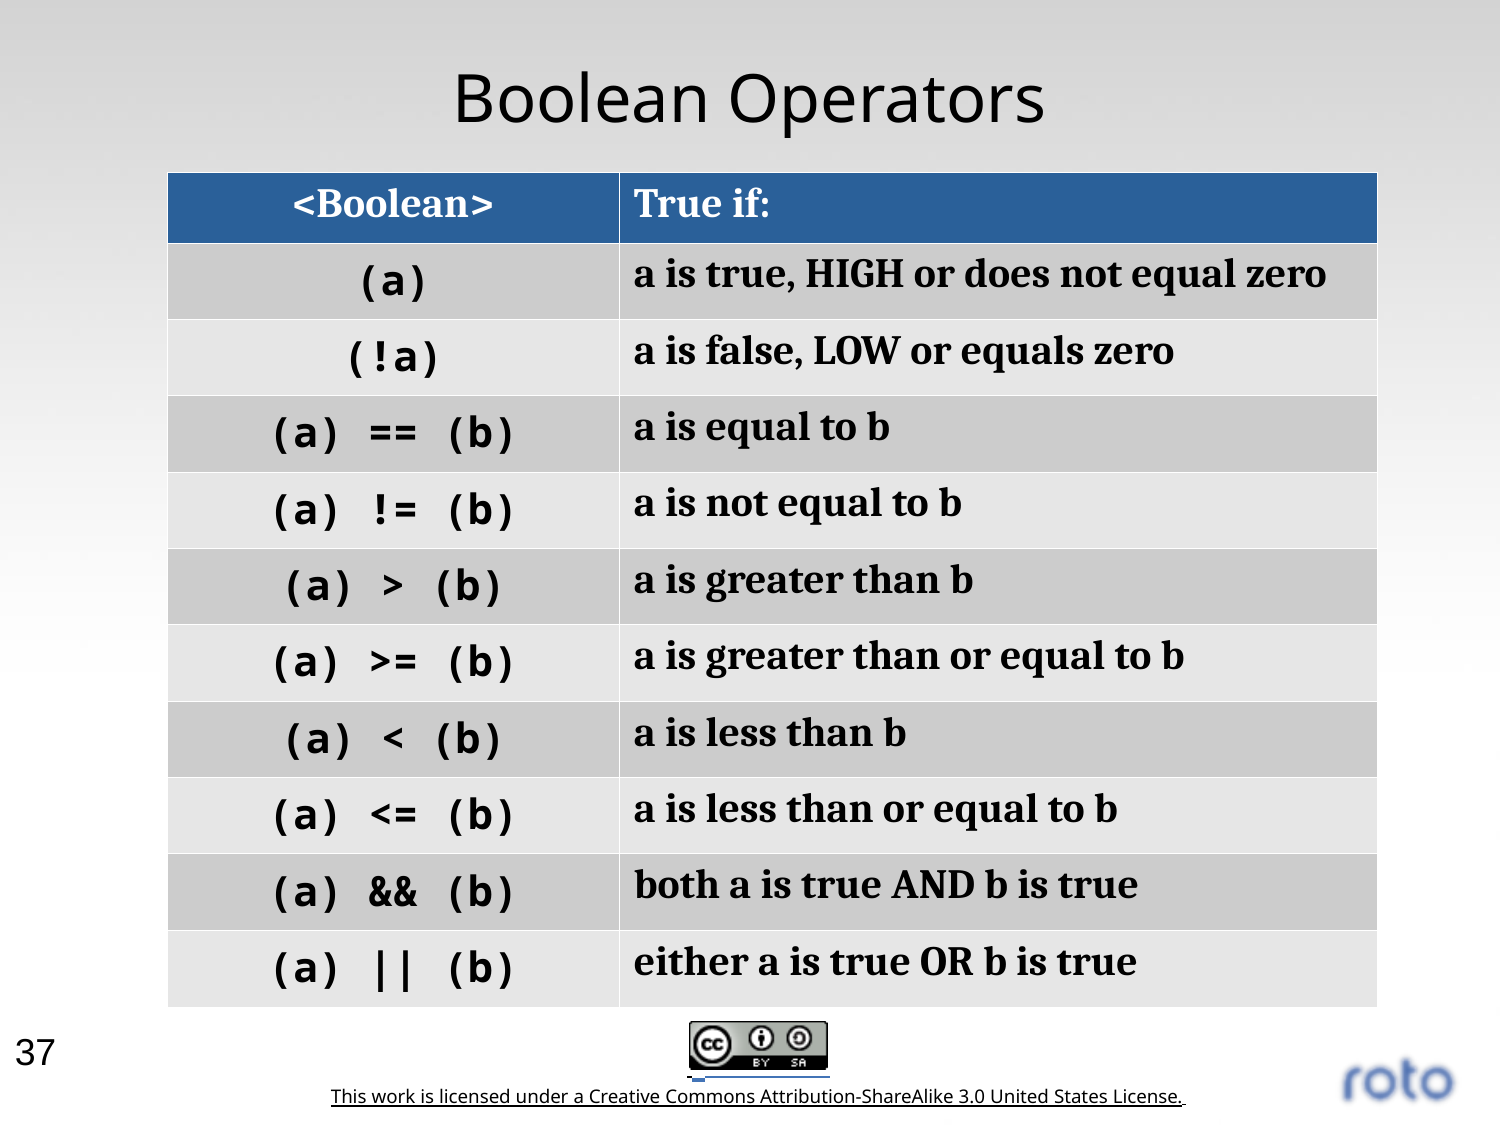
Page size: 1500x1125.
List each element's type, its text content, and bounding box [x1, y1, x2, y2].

table_cell a is greater than or equal to b [620, 625, 1377, 701]
table_cell (a) < (b) [168, 702, 619, 777]
table_cell a is greater than b [620, 549, 1377, 624]
table_cell (!a) [168, 320, 619, 395]
table_cell a is not equal to b [620, 473, 1377, 548]
table_cell (a) >= (b) [168, 625, 619, 701]
table_header True if: [620, 173, 1377, 243]
table_cell a is false, LOW or equals zero [620, 320, 1377, 395]
table_cell (a) && (b) [168, 854, 619, 930]
table_cell (a) || (b) [168, 931, 619, 1007]
picture [0, 0, 1500, 1125]
table_cell a is less than b [620, 702, 1377, 777]
table_cell (a) [168, 244, 619, 319]
table_cell either a is true OR b is true [620, 931, 1377, 1007]
table_cell both a is true AND b is true [620, 854, 1377, 930]
table_cell a is equal to b [620, 396, 1377, 472]
table_cell a is less than or equal to b [620, 778, 1377, 853]
table_cell (a) <= (b) [168, 778, 619, 853]
table_cell (a) == (b) [168, 396, 619, 472]
table_cell a is true, HIGH or does not equal zero [620, 244, 1377, 319]
table_cell (a) > (b) [168, 549, 619, 624]
table_cell (a) != (b) [168, 473, 619, 548]
title Boolean Operators [112, 2, 1388, 190]
table_header <Boolean> [168, 173, 619, 243]
